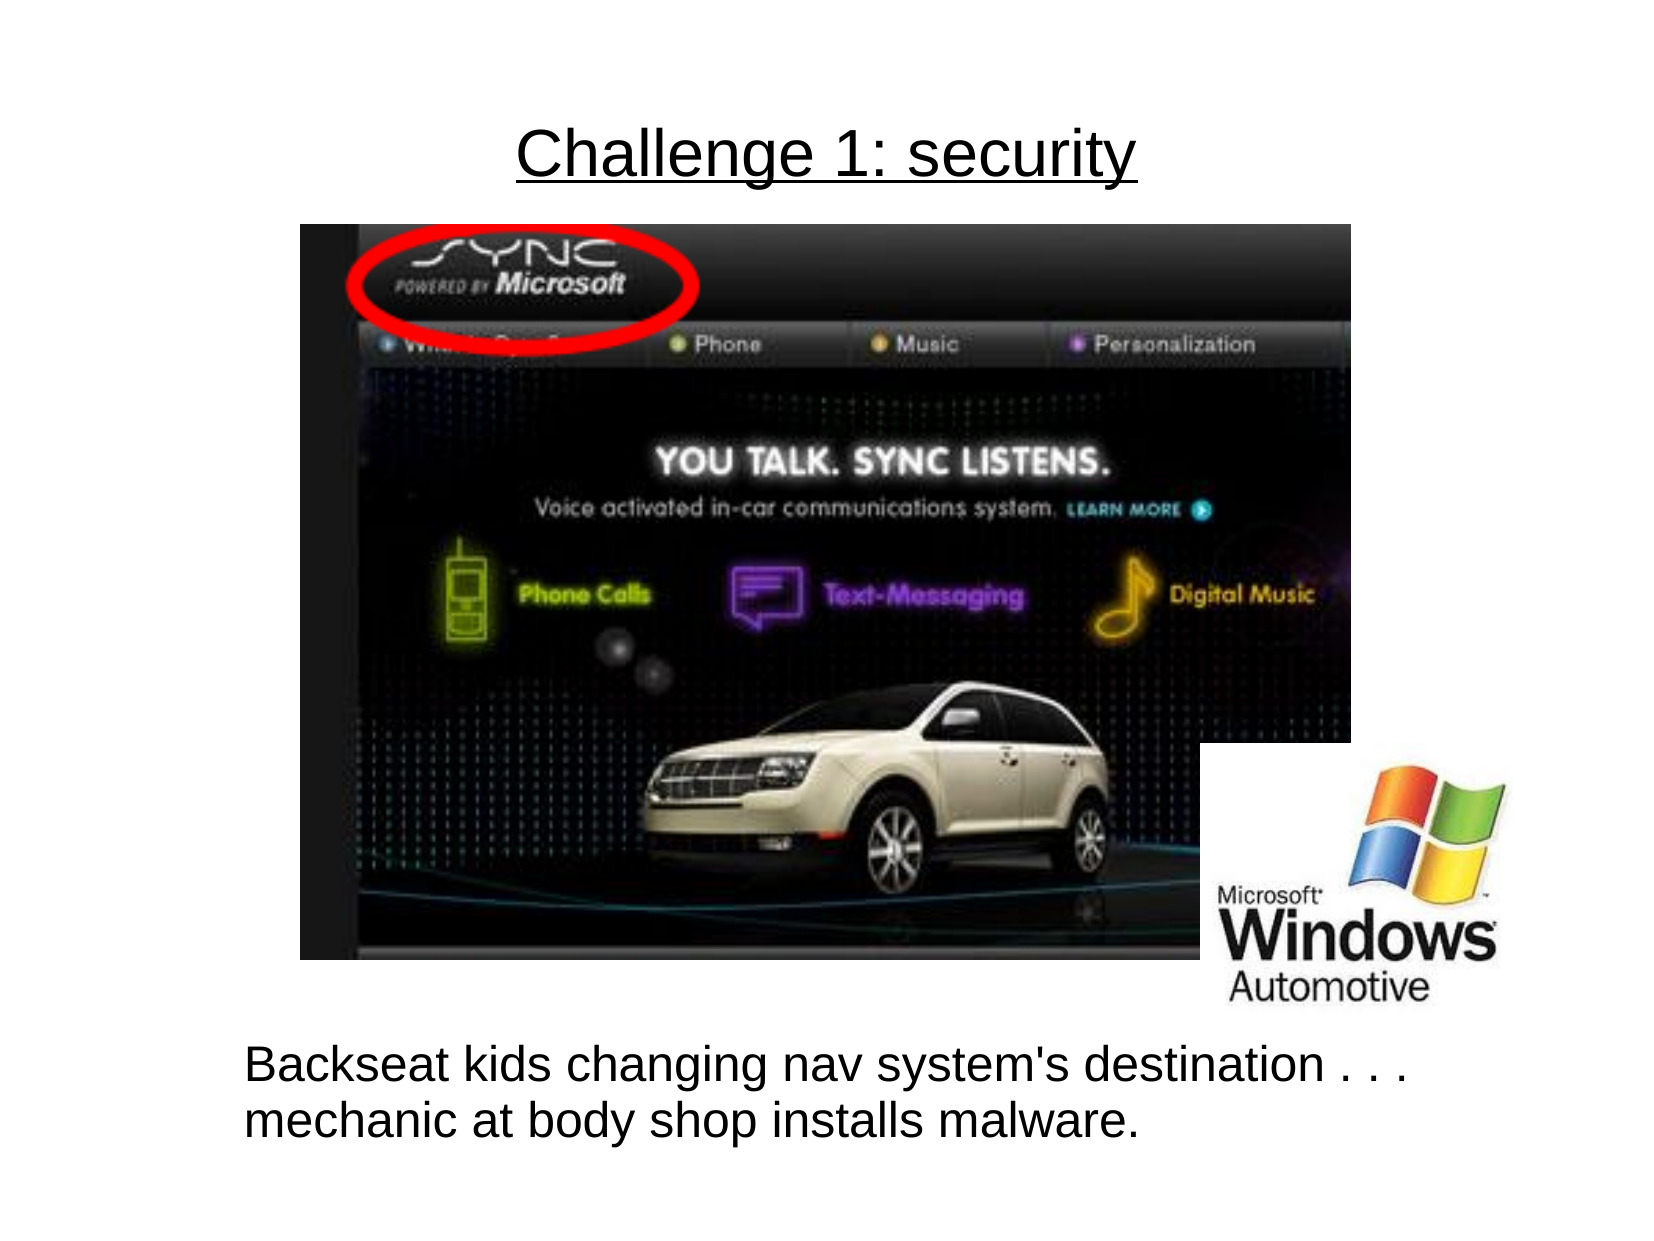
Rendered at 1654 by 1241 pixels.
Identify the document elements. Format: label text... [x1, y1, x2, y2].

picture [300, 224, 1513, 1013]
title Challenge 1: security [82, 49, 1571, 257]
text_box Backseat kids changing nav system's destination . . . mechanic at body shop installs malware. [229, 1029, 1425, 1156]
